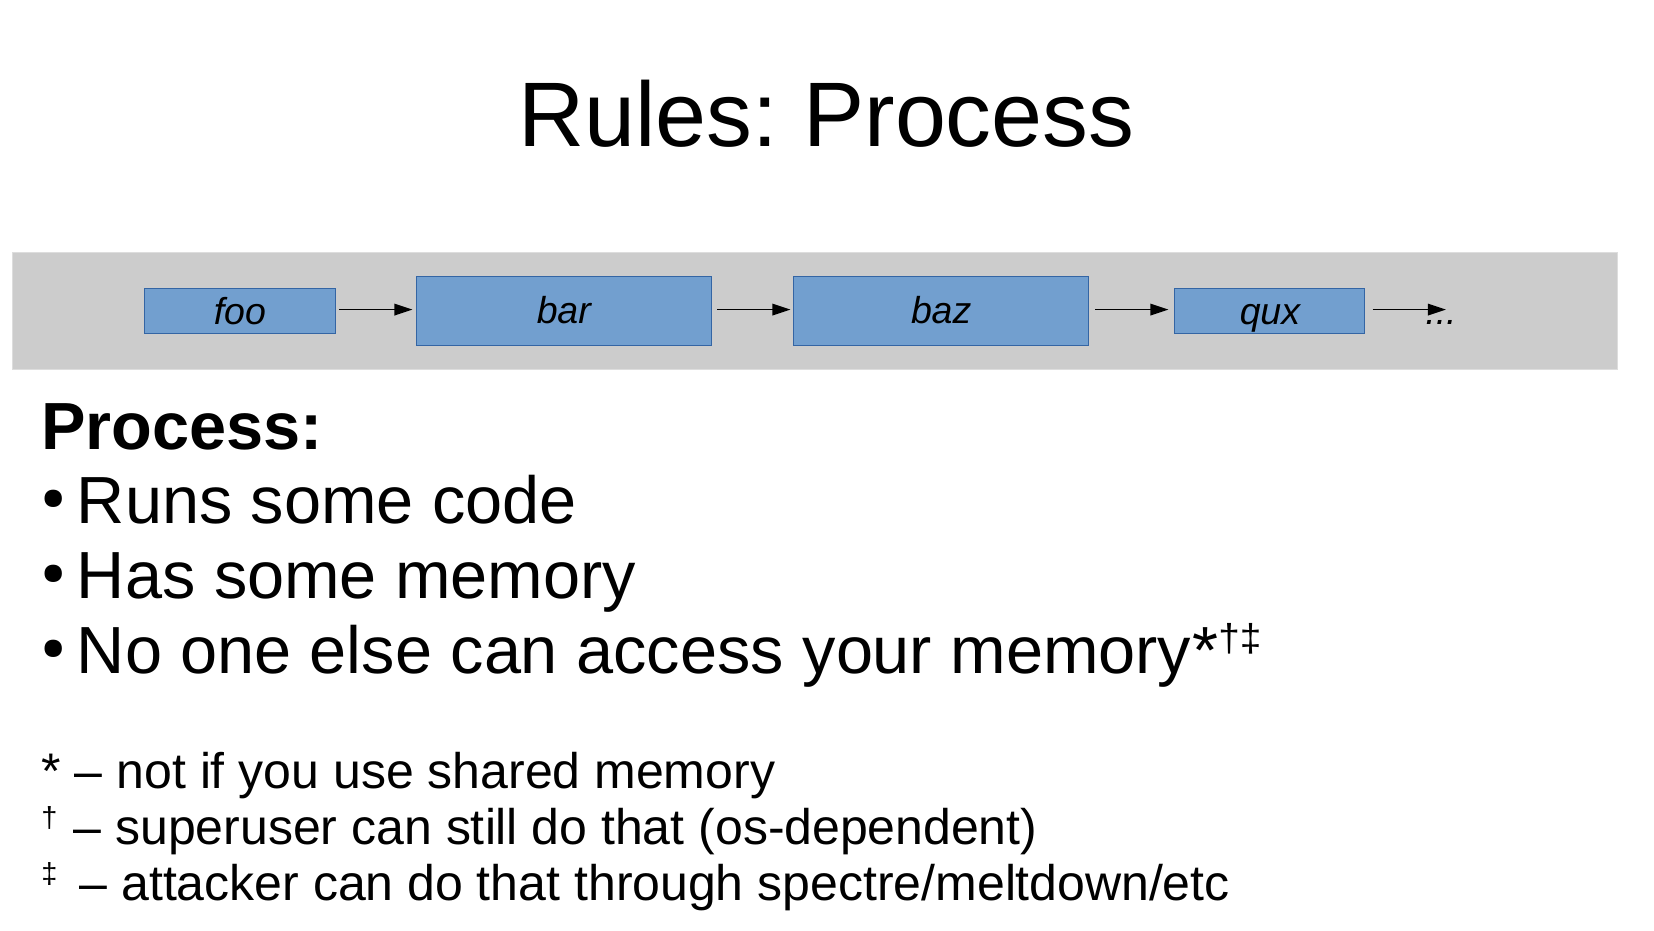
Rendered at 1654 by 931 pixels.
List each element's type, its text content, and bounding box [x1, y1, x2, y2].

text_box bar [416, 276, 712, 346]
text_box [12, 252, 1618, 370]
text_box foo [144, 288, 336, 334]
title Rules: Process [82, 37, 1571, 193]
text_box ... [1410, 282, 1603, 340]
text_box qux [1174, 288, 1365, 334]
text_box baz [793, 276, 1089, 346]
subtitle Process: Runs some code Has some memory No one else can access your memory*†‡ * – not if you use shared memory † – superuser can still do that (os-dependent) ‡ – attacker can do that through spectre/meltdown/etc [41, 388, 1530, 911]
